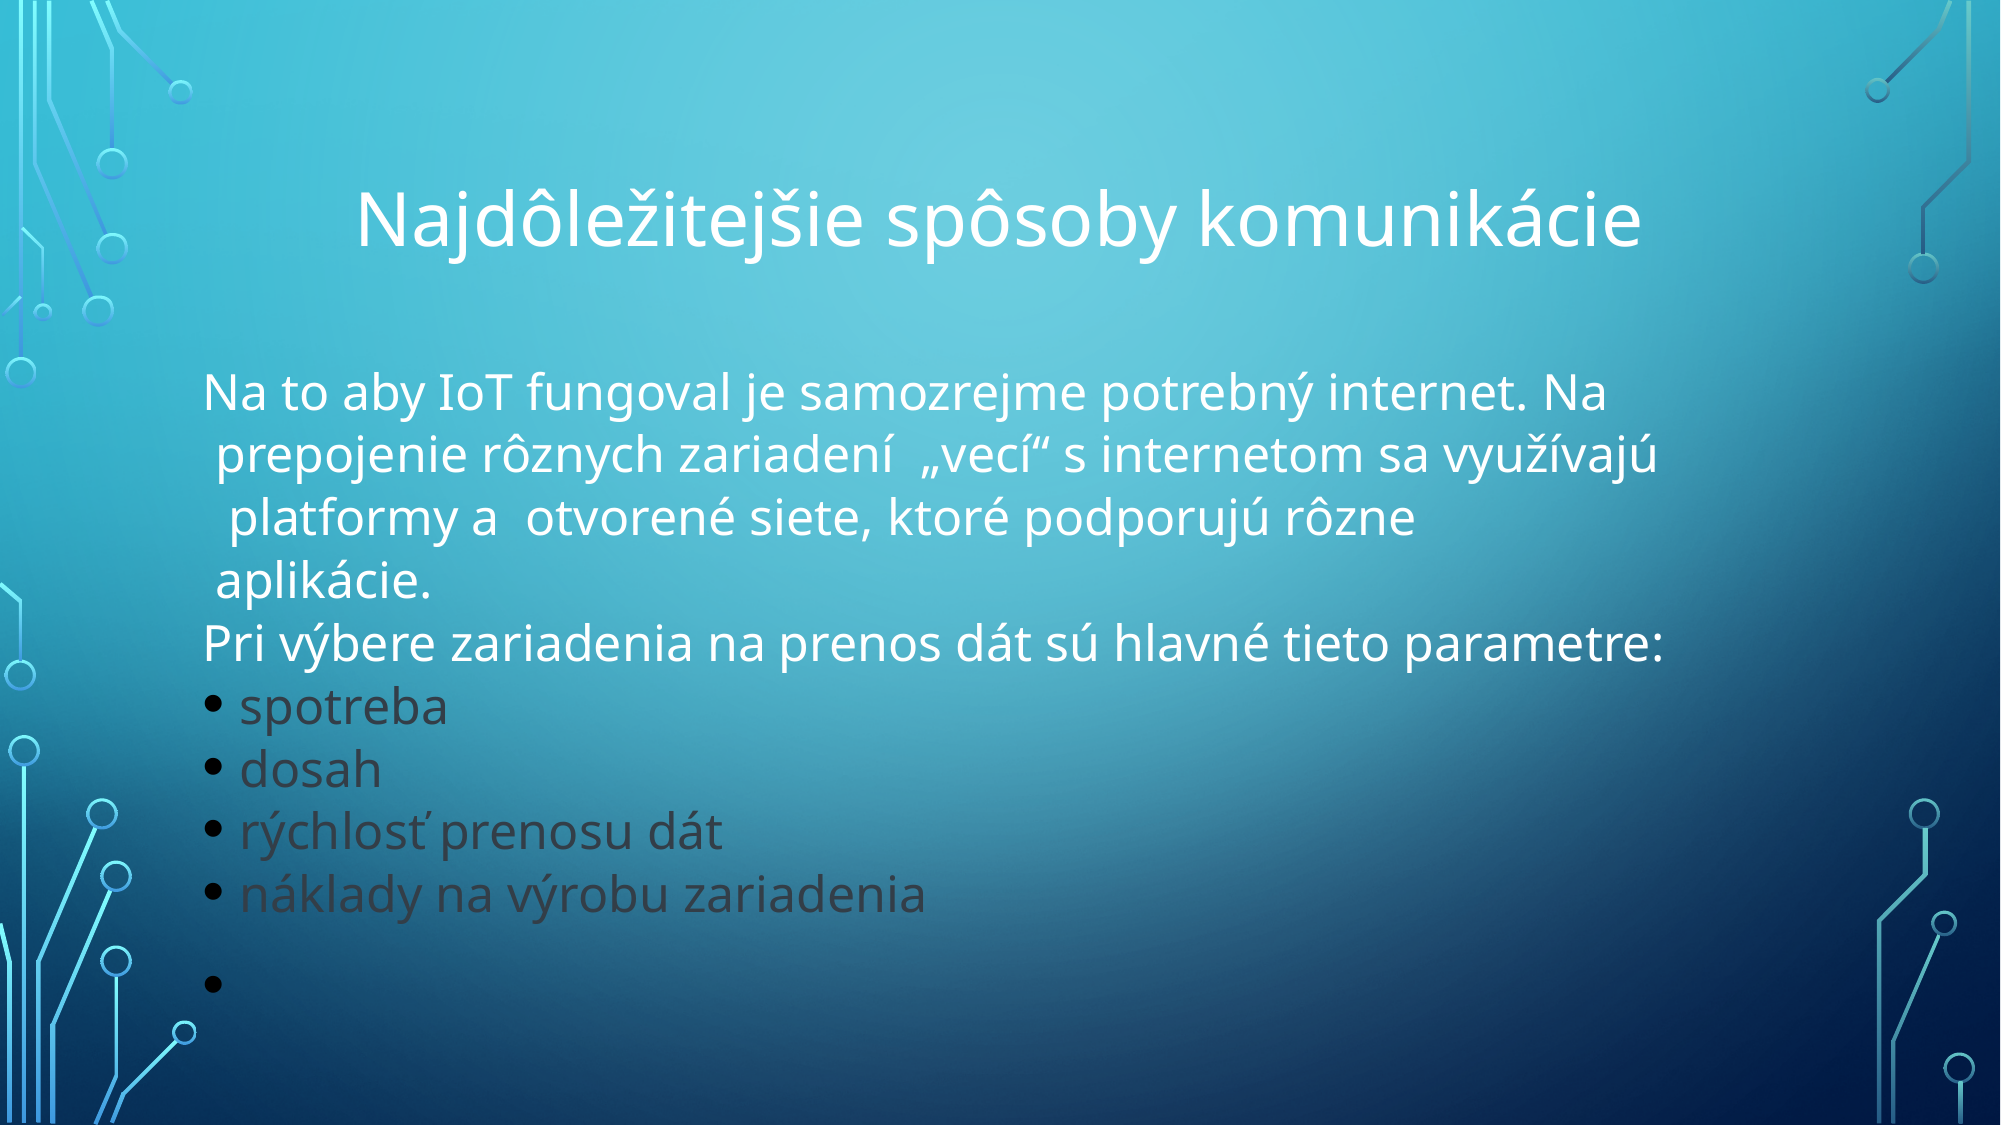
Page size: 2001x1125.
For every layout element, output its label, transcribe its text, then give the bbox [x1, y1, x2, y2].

list Na to aby IoT fungoval je samozrejme potrebný internet. Na prepojenie rôznych zariadení „vecí“ s internetom sa využívajú platformy a otvorené siete, ktoré podporujú rôzne aplikácie. Pri výbere zariadenia na prenos dát sú hlavné tieto parametre: spotreba dosah rýchlosť prenosu dát náklady na výrobu zariadenia [187, 369, 1813, 951]
title Najdôležitejšie spôsoby komunikácie [187, 101, 1813, 344]
